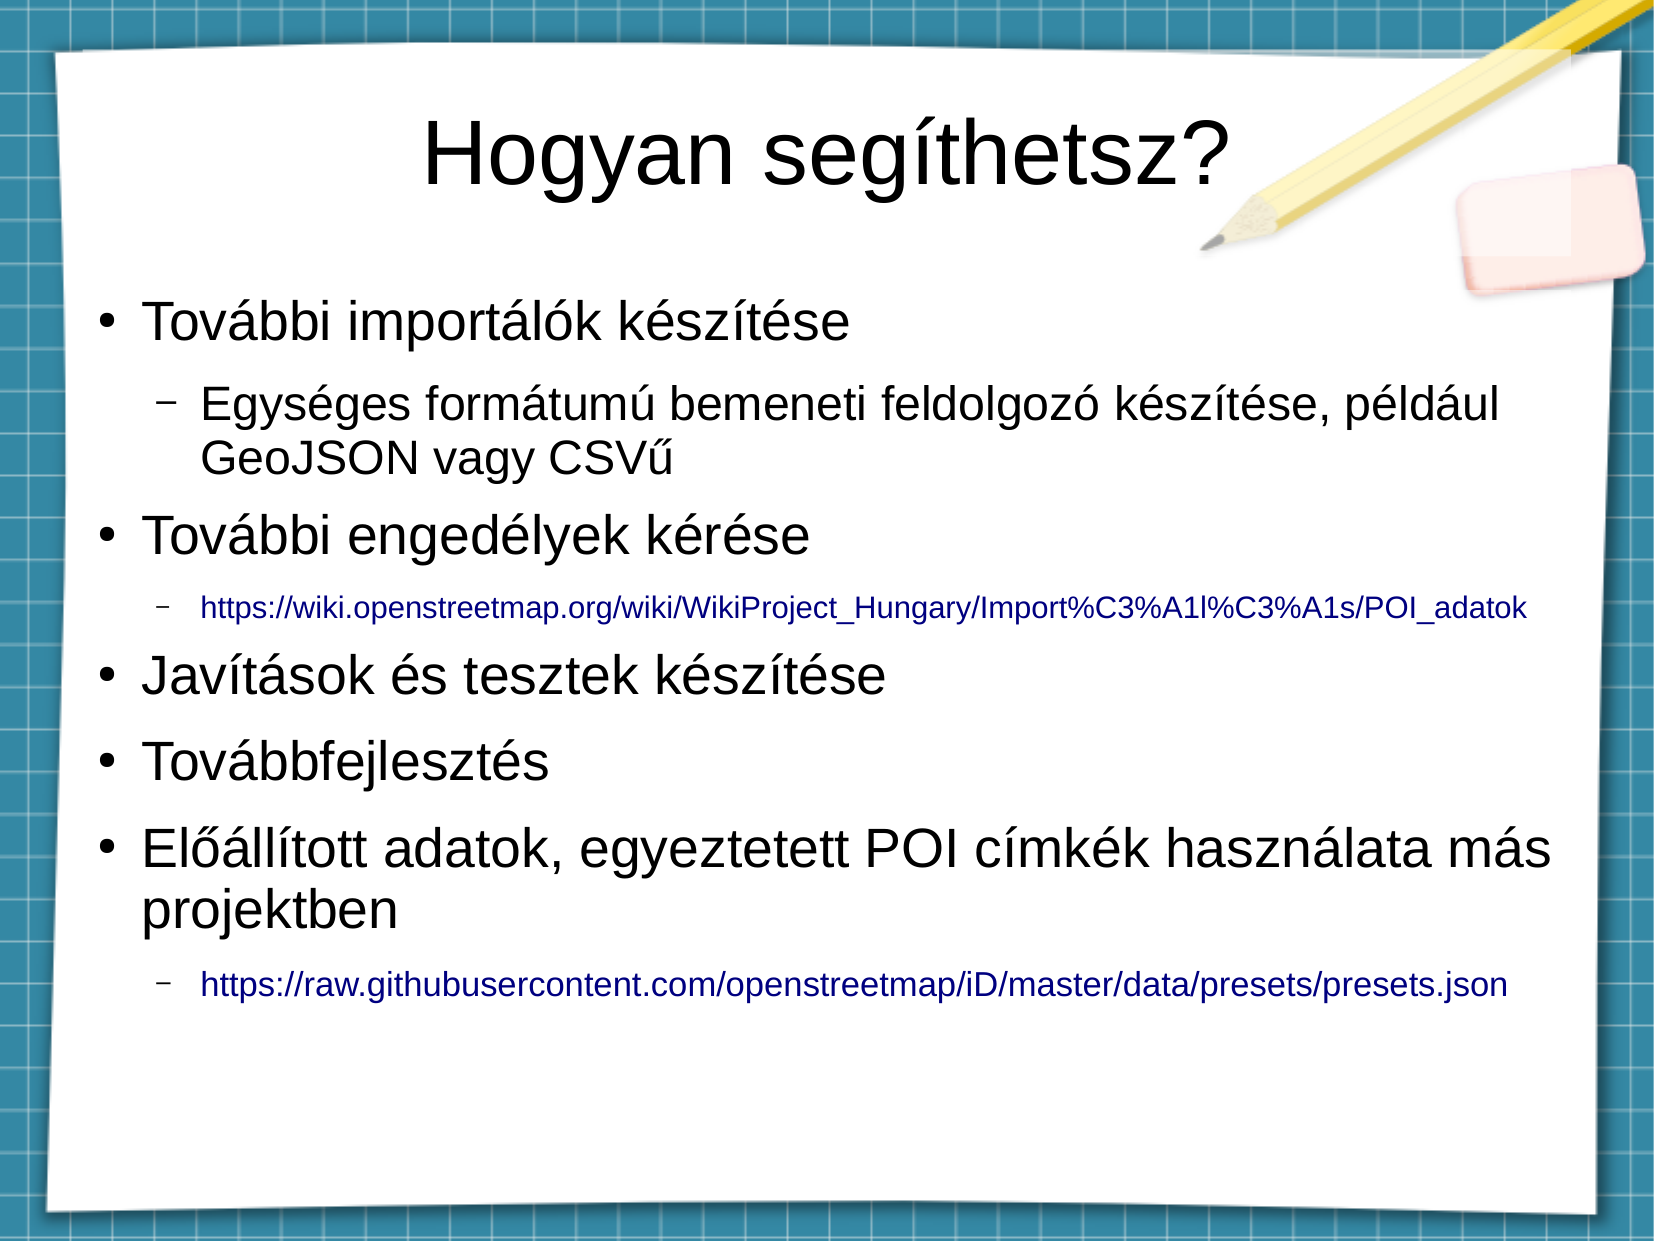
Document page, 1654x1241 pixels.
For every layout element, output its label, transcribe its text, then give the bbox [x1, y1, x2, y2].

title Hogyan segíthetsz? [82, 49, 1571, 257]
picture [0, 0, 1654, 1241]
list További importálók készítése Egységes formátumú bemeneti feldolgozó készítése, például GeoJSON vagy CSVű További engedélyek kérése https://wiki.openstreetmap.org/wiki/WikiProject_Hungary/Import%C3%A1l%C3%A1s/POI_adatok Javítások és tesztek készítése Továbbfejlesztés Előállított adatok, egyeztetett POI címkék használata más projektben https://raw.githubusercontent.com/openstreetmap/iD/master/data/presets/presets.json [82, 290, 1571, 1010]
